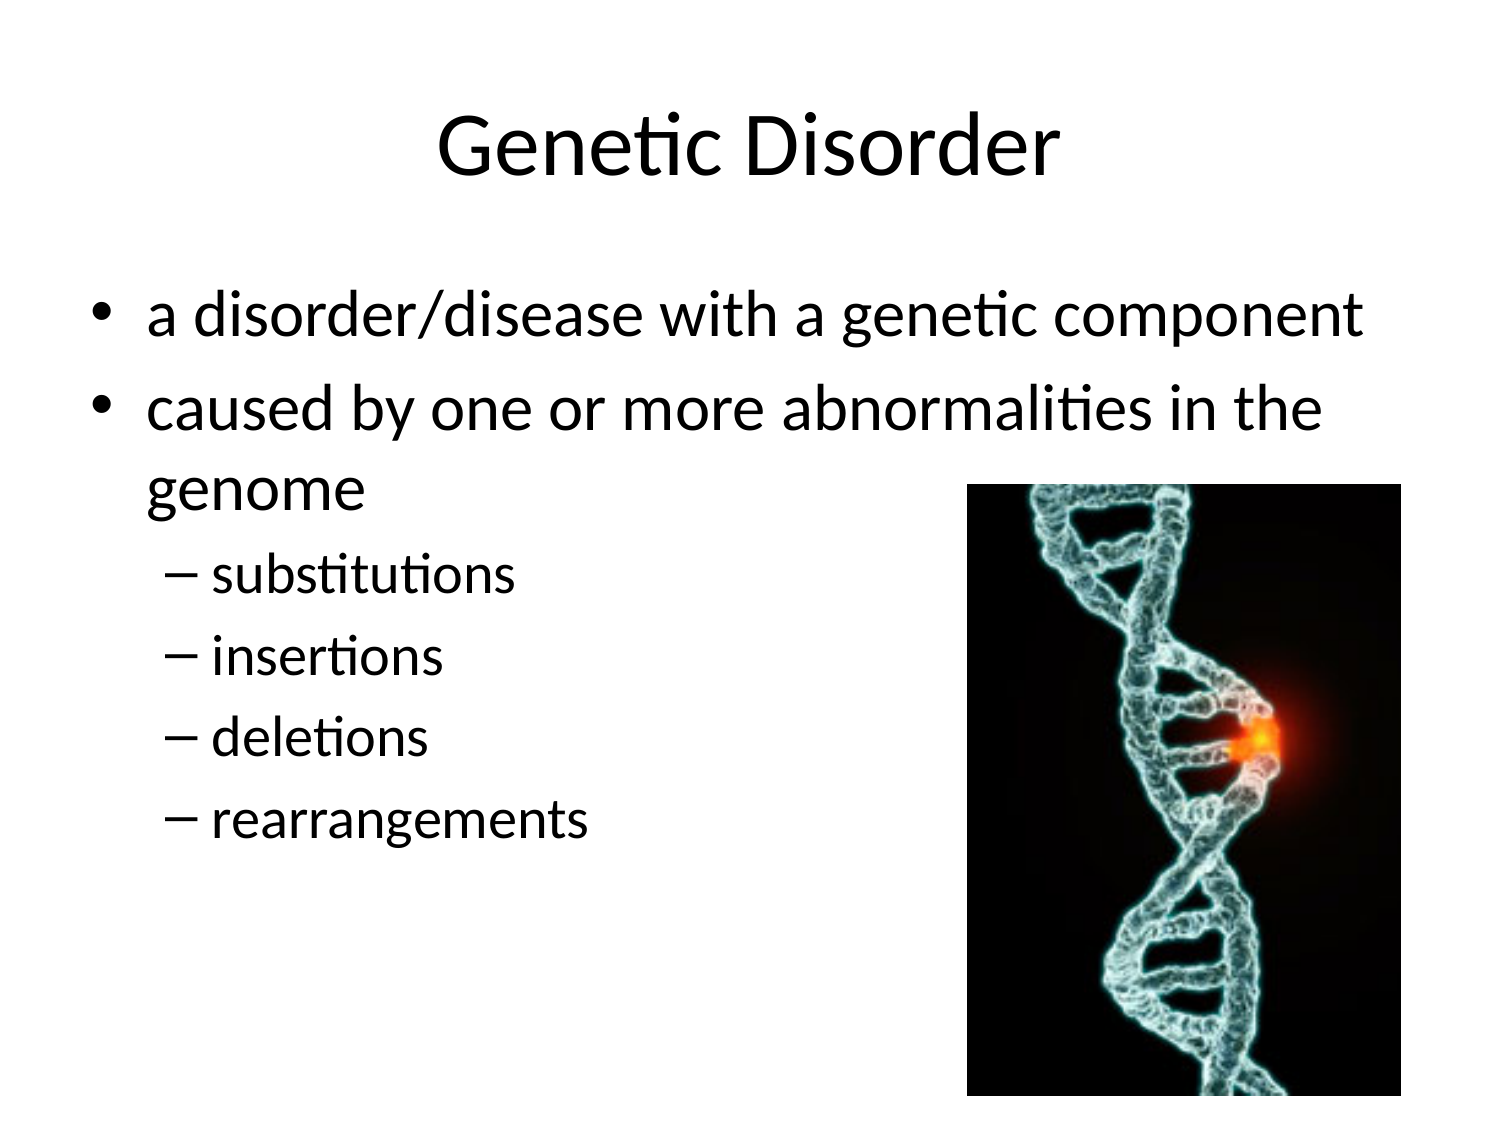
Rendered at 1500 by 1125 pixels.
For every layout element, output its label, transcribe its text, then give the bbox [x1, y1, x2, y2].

picture [967, 484, 1401, 1096]
list a disorder/disease with a genetic component caused by one or more abnormalities in the genome substitutions insertions deletions rearrangements [75, 262, 1425, 1005]
title Genetic Disorder [75, 45, 1425, 233]
